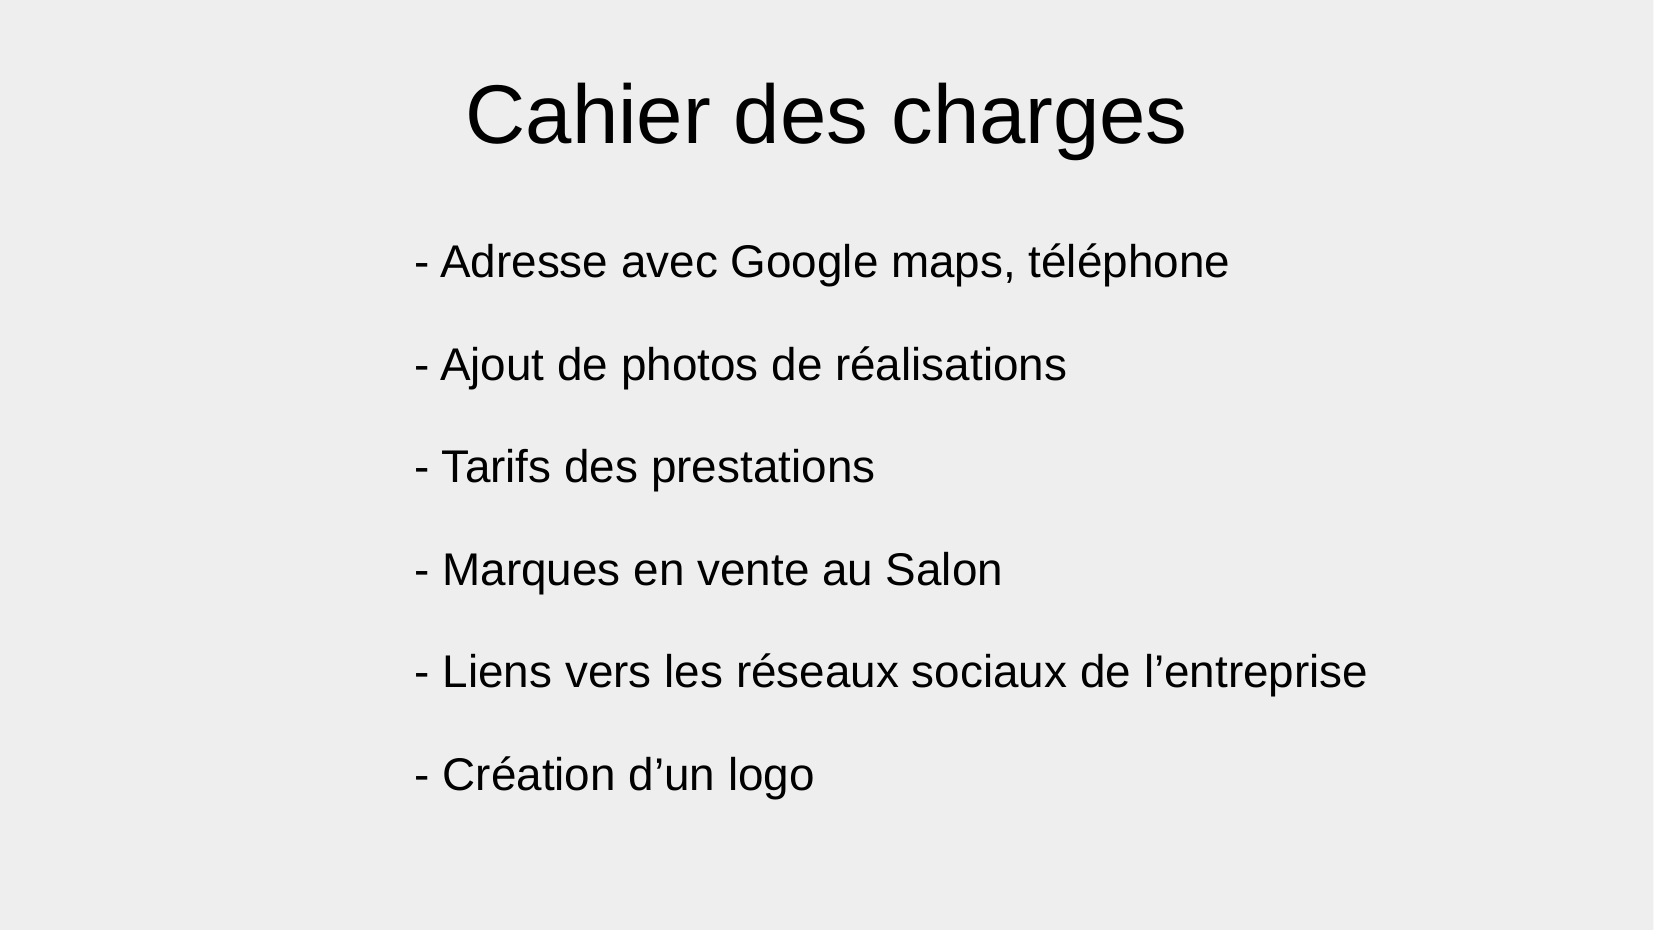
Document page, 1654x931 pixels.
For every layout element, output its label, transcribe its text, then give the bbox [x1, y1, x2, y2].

title Cahier des charges [82, 37, 1571, 193]
text_box - Adresse avec Google maps, téléphone - Ajout de photos de réalisations - Tarifs des prestations - Marques en vente au Salon - Liens vers les réseaux sociaux de l’entreprise - Création d’un logo [414, 236, 1388, 852]
